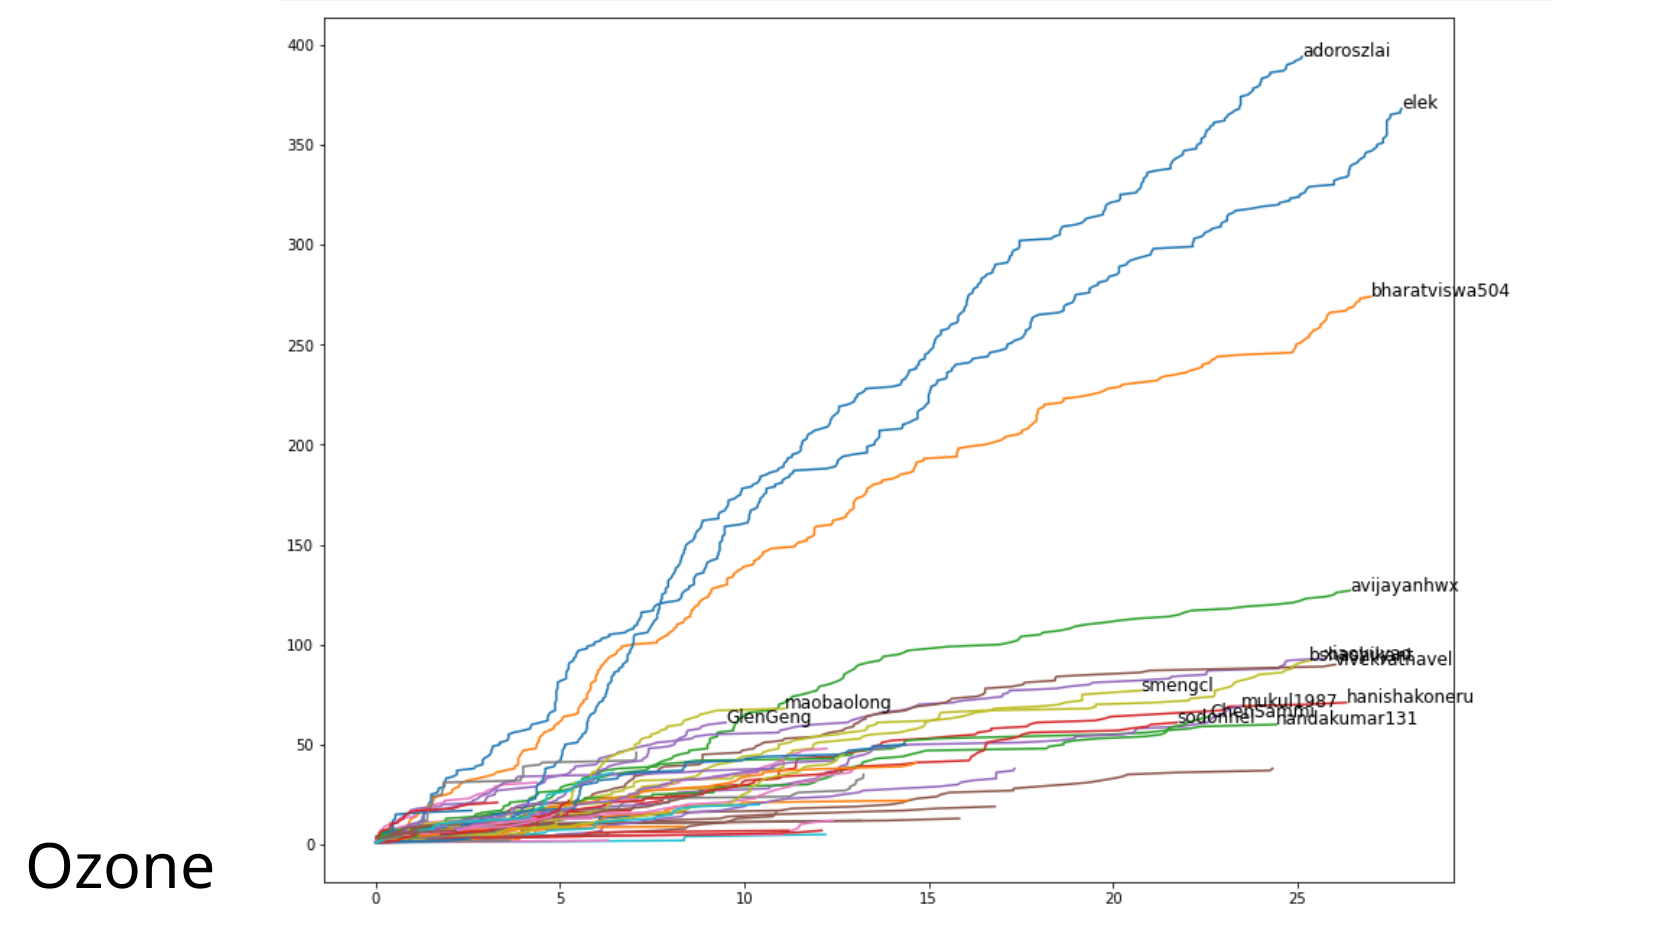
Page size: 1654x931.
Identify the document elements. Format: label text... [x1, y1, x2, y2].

picture [265, 0, 1552, 930]
list Ozone [25, 821, 265, 907]
